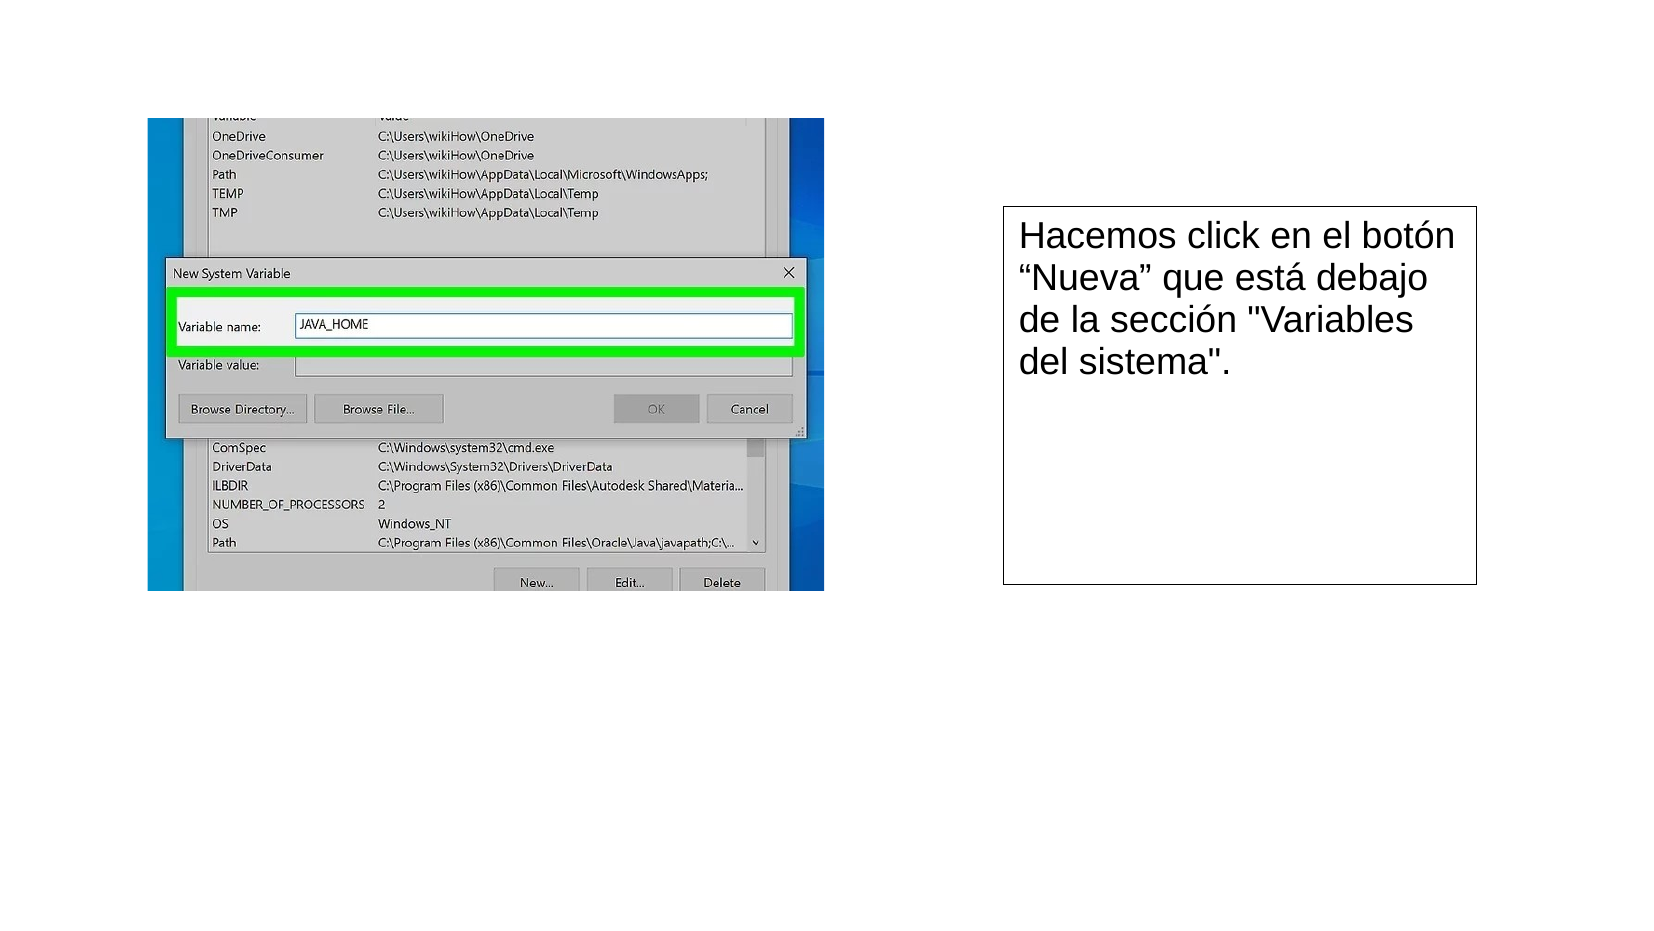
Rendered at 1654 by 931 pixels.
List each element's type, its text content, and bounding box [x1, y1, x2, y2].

picture [163, 118, 825, 591]
text_box Hacemos click en el botón “Nueva” que está debajo de la sección "Variables del sistema". [1003, 206, 1477, 585]
